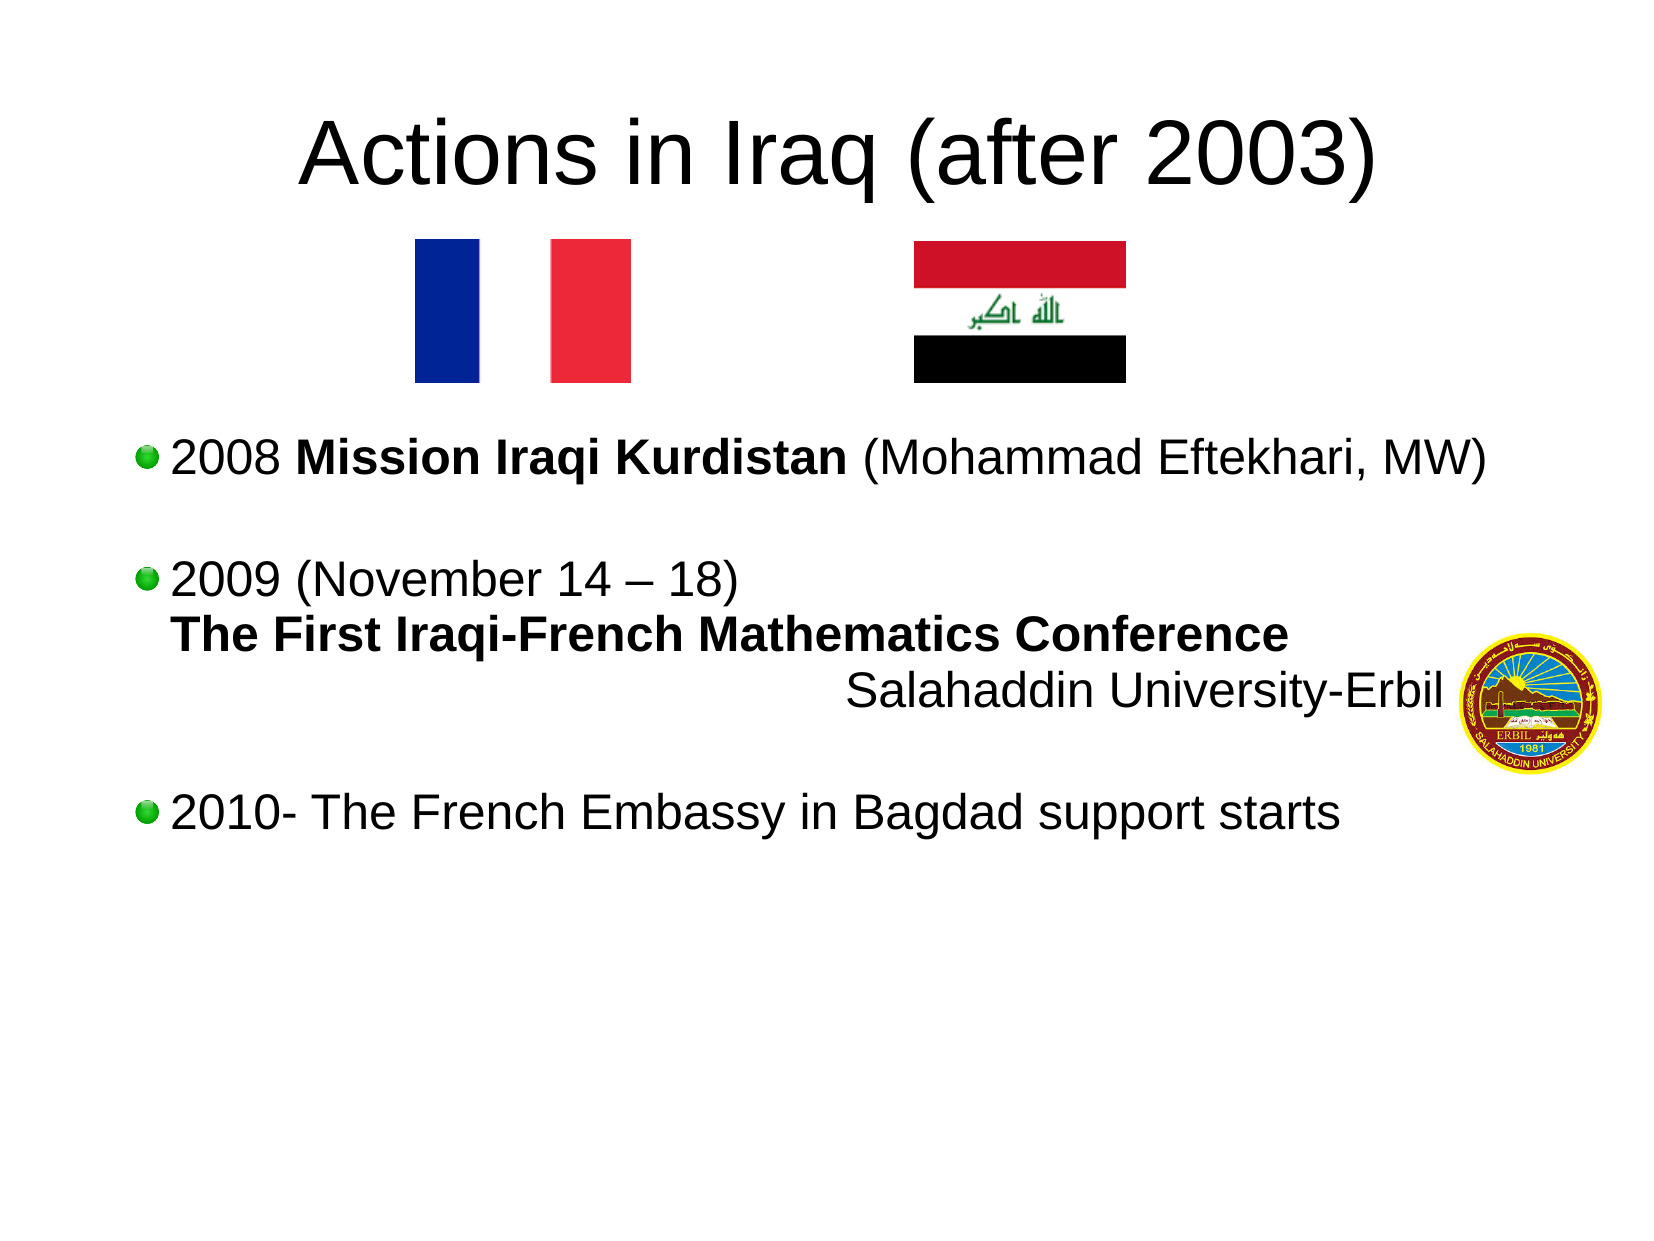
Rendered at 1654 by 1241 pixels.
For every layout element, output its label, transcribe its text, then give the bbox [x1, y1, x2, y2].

picture [914, 241, 1126, 383]
picture [415, 239, 631, 383]
picture [1455, 629, 1606, 779]
title Actions in Iraq (after 2003) [82, 49, 1571, 257]
text_box 2008 Mission Iraqi Kurdistan (Mohammad Eftekhari, MW) 2009 (November 14 – 18) The First Iraqi-French Mathematics Conference Salahaddin University-Erbil 2010- The French Embassy in Bagdad support starts [120, 300, 1591, 1111]
